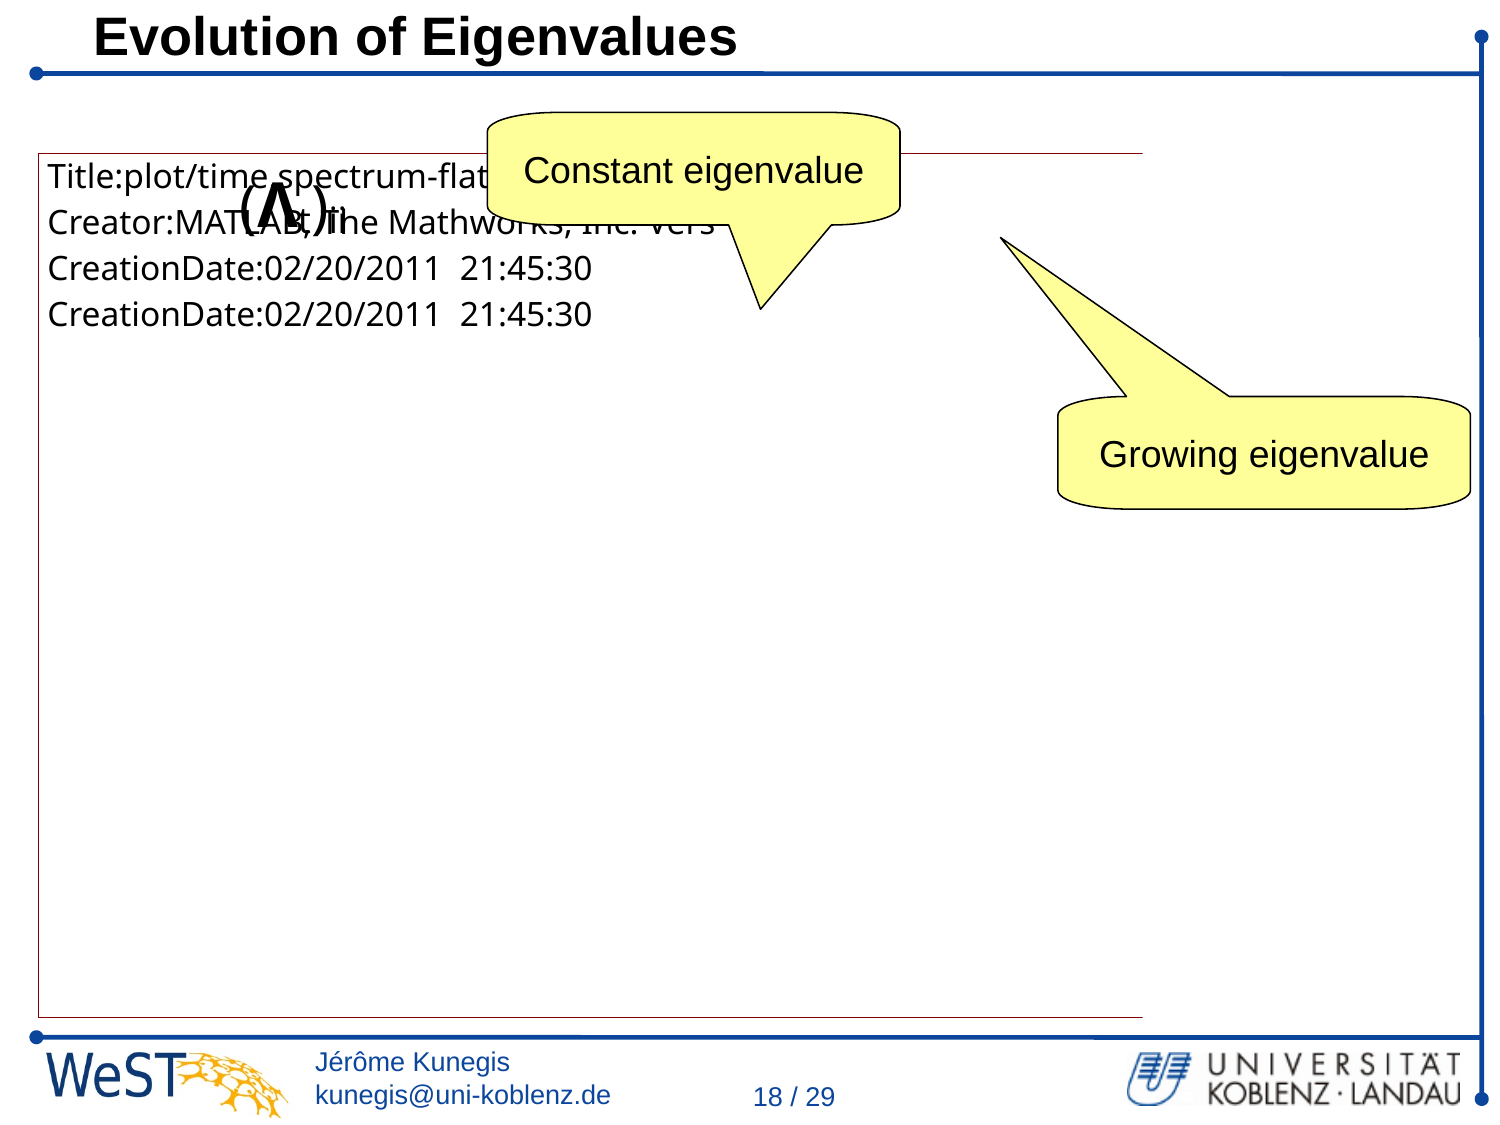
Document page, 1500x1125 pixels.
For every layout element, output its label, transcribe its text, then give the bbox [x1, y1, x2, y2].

picture [36, 150, 1143, 1018]
text_box Growing eigenvalue [1000, 237, 1471, 510]
picture [41, 1046, 302, 1118]
text_box Evolution of Eigenvalues [78, 0, 1477, 74]
text_box Constant eigenvalue [487, 112, 901, 310]
text_box (Λt)ii [225, 157, 382, 269]
picture [1127, 1052, 1460, 1106]
